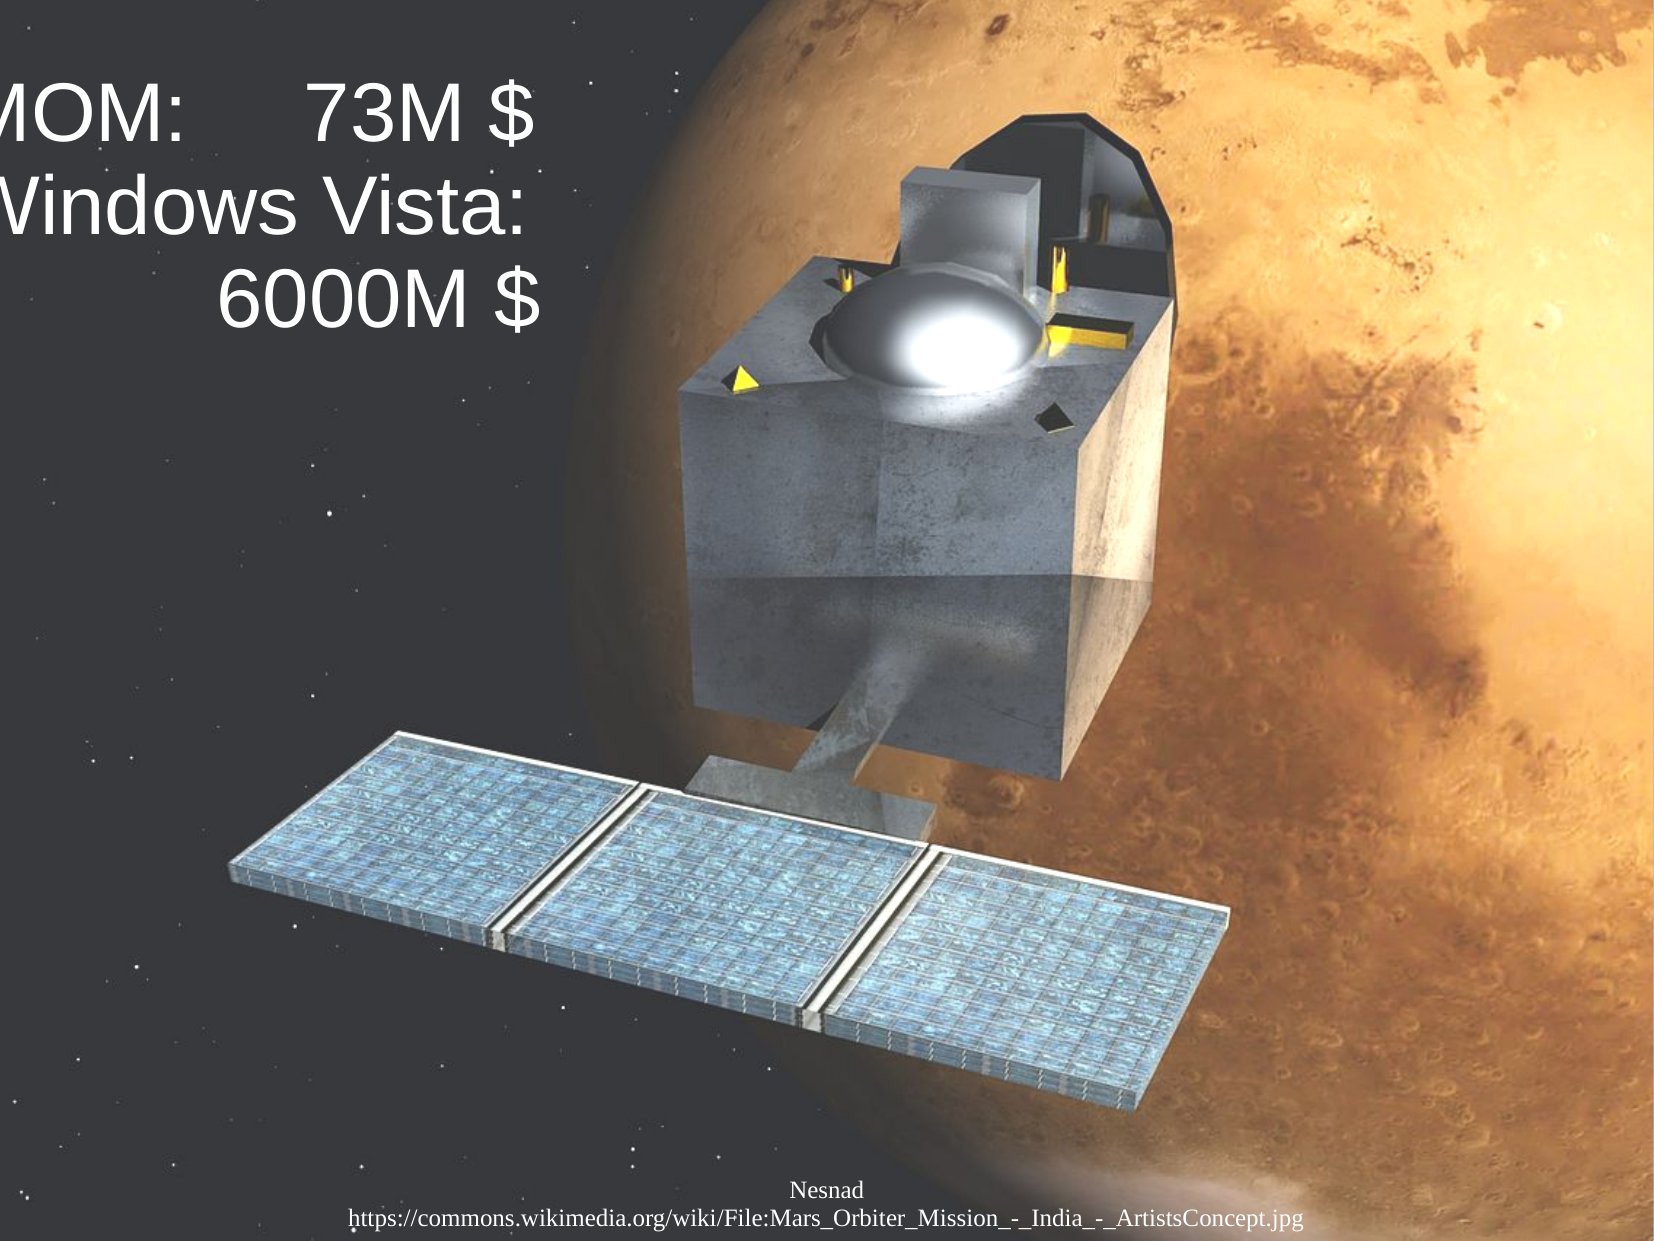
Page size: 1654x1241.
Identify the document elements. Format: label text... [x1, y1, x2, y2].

text_box MOM: 73M $ Windows Vista: 6000M $ [0, 59, 567, 354]
picture [0, 0, 1654, 1241]
text_box Nesnad https://commons.wikimedia.org/wiki/File:Mars_Orbiter_Mission_-_India_-_ArtistsConcept.jpg [187, 1169, 1467, 1241]
